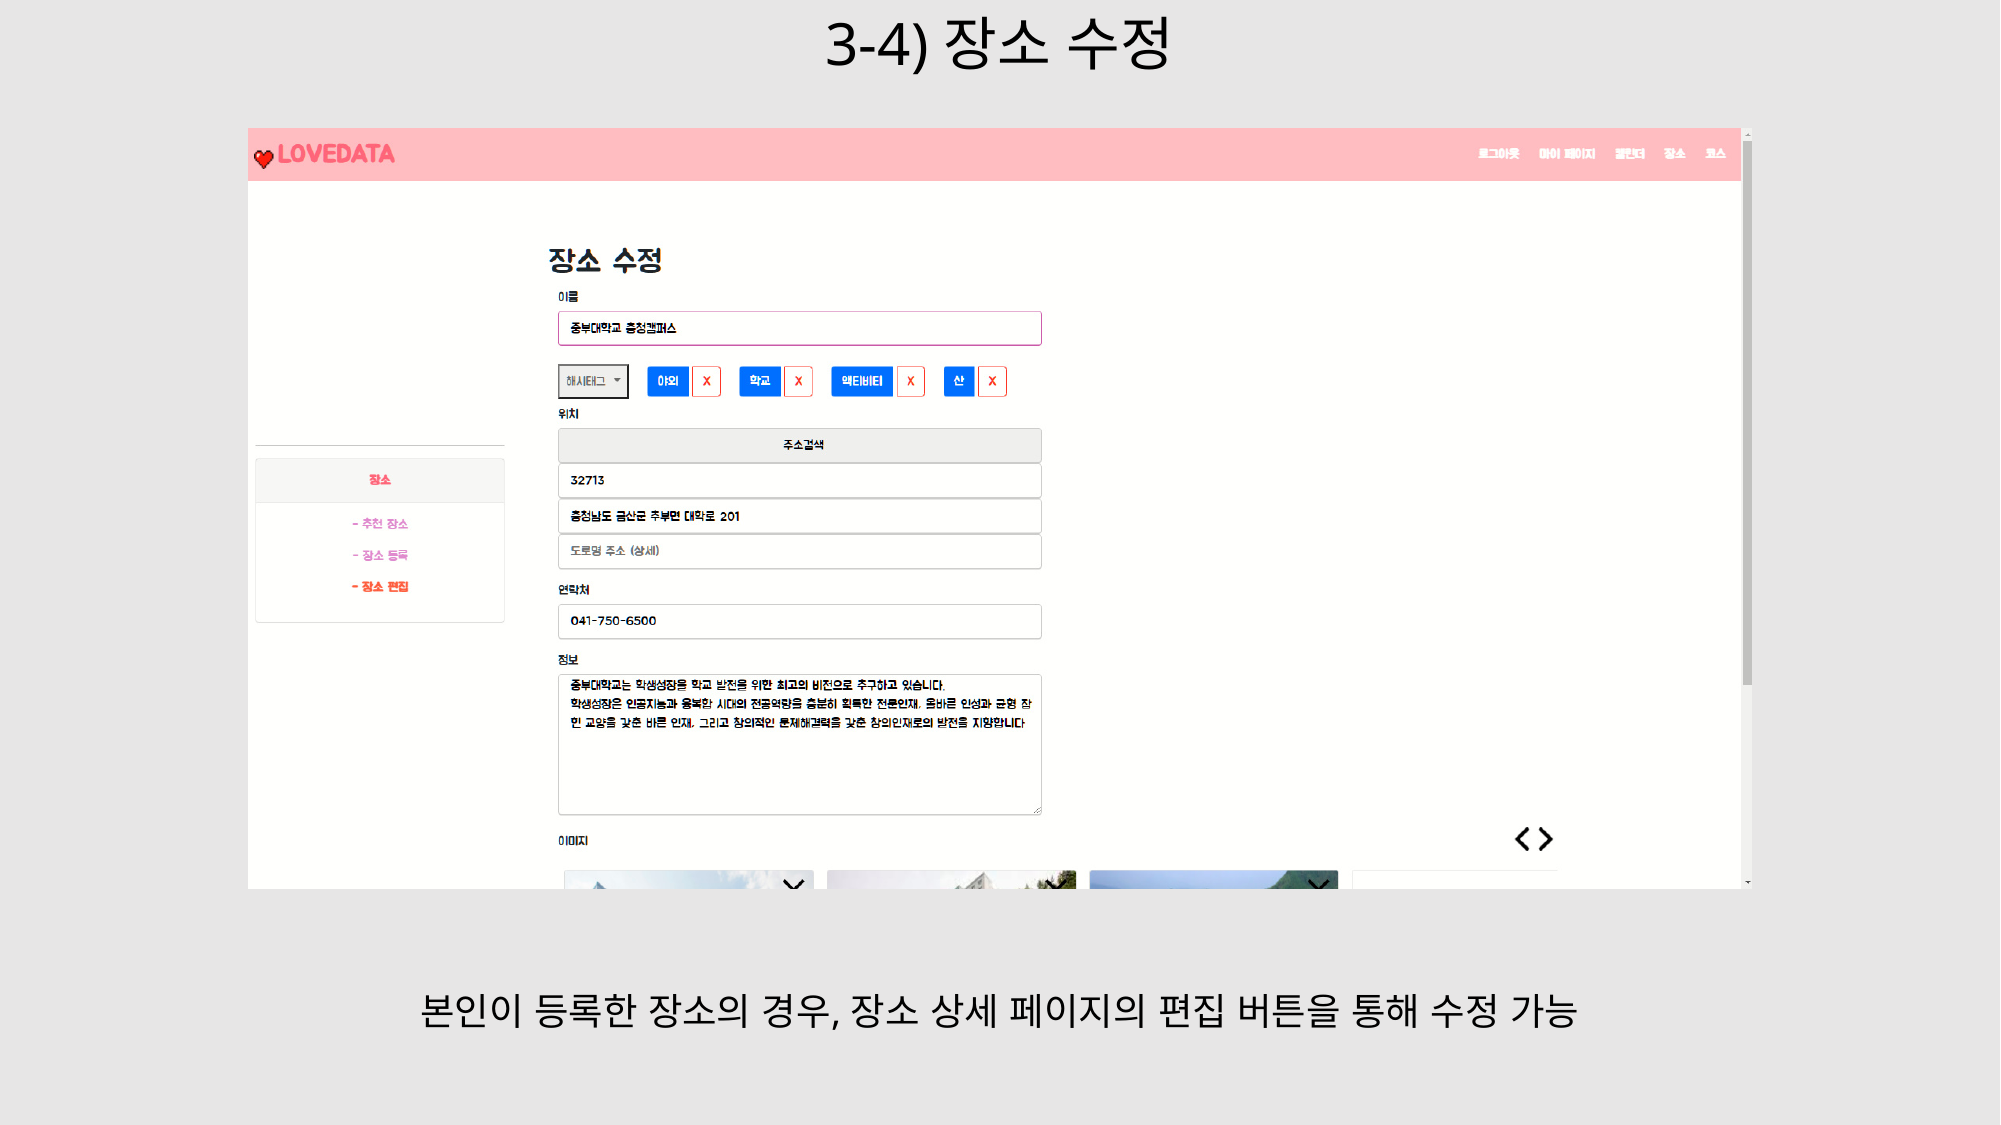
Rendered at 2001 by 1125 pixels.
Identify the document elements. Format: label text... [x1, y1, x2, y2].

picture [248, 128, 1752, 889]
text_box 3-4) 장소 수정 [564, 0, 1436, 85]
text_box 본인이 등록한 장소의 경우, 장소 상세 페이지의 편집 버튼을 통해 수정 가능 [405, 980, 1595, 1041]
